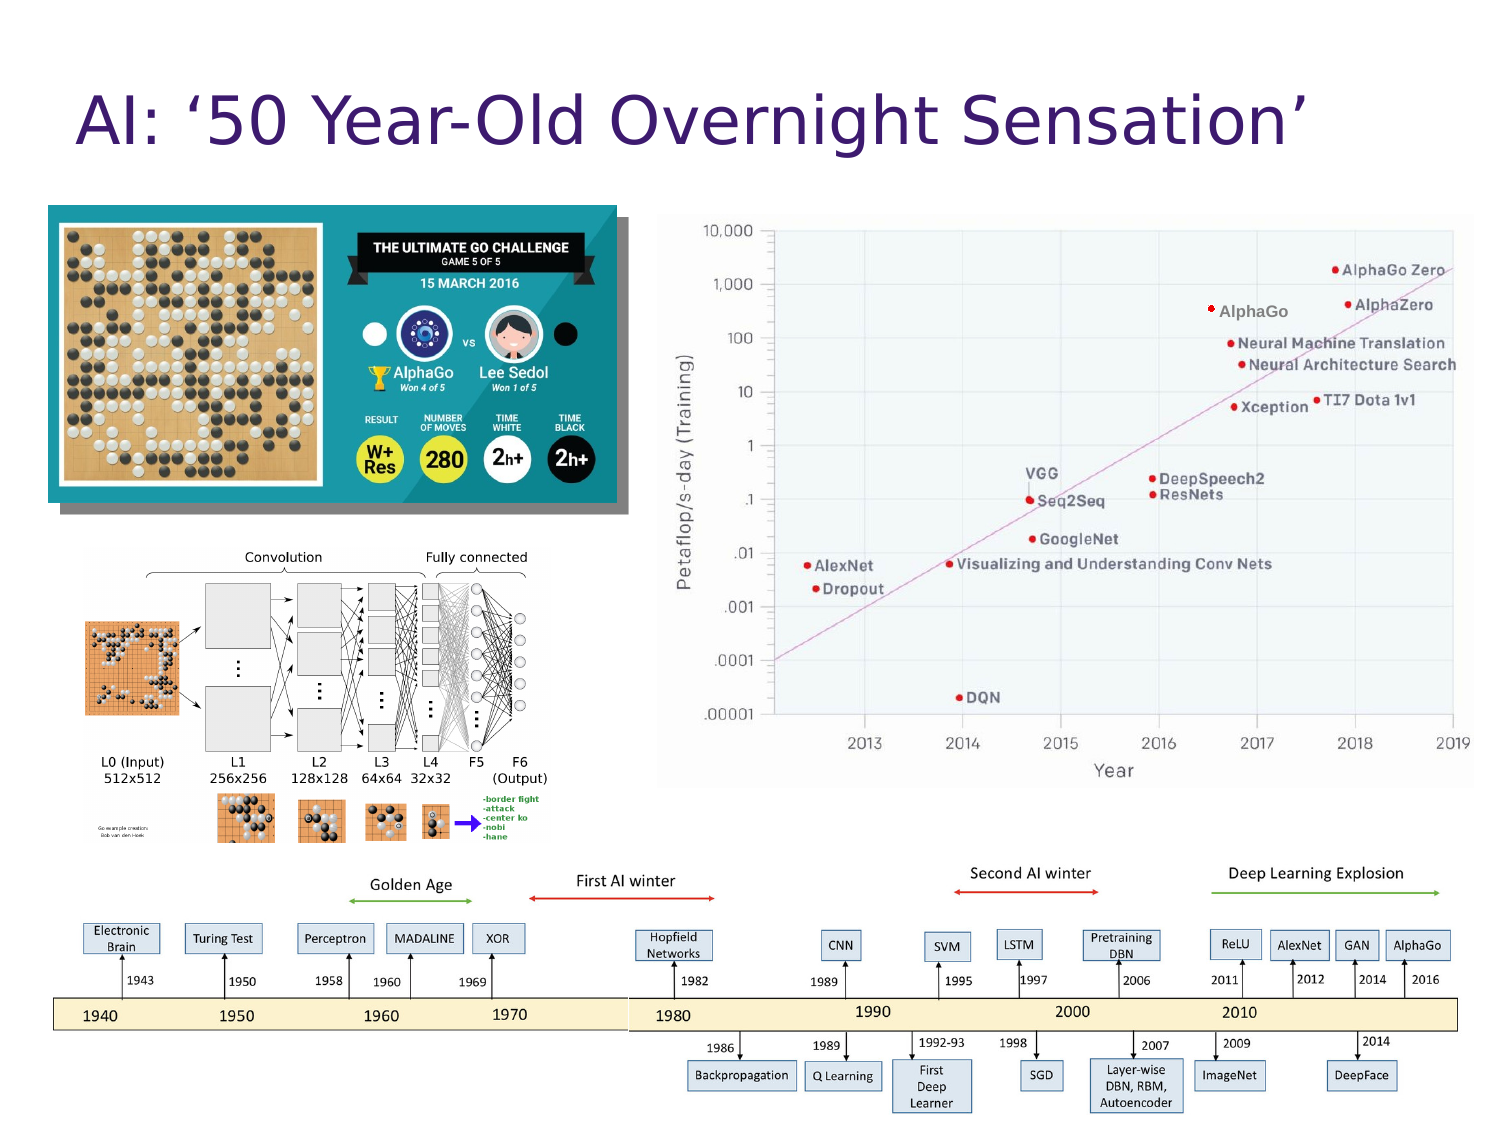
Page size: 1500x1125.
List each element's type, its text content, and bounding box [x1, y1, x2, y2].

text_box [1207, 304, 1216, 313]
picture [39, 547, 1465, 1125]
text_box AlphaGo [1204, 295, 1309, 329]
picture [657, 214, 1474, 788]
title AI: ‘50 Year-Old Overnight Sensation’ [75, 27, 1500, 215]
picture [48, 205, 617, 503]
